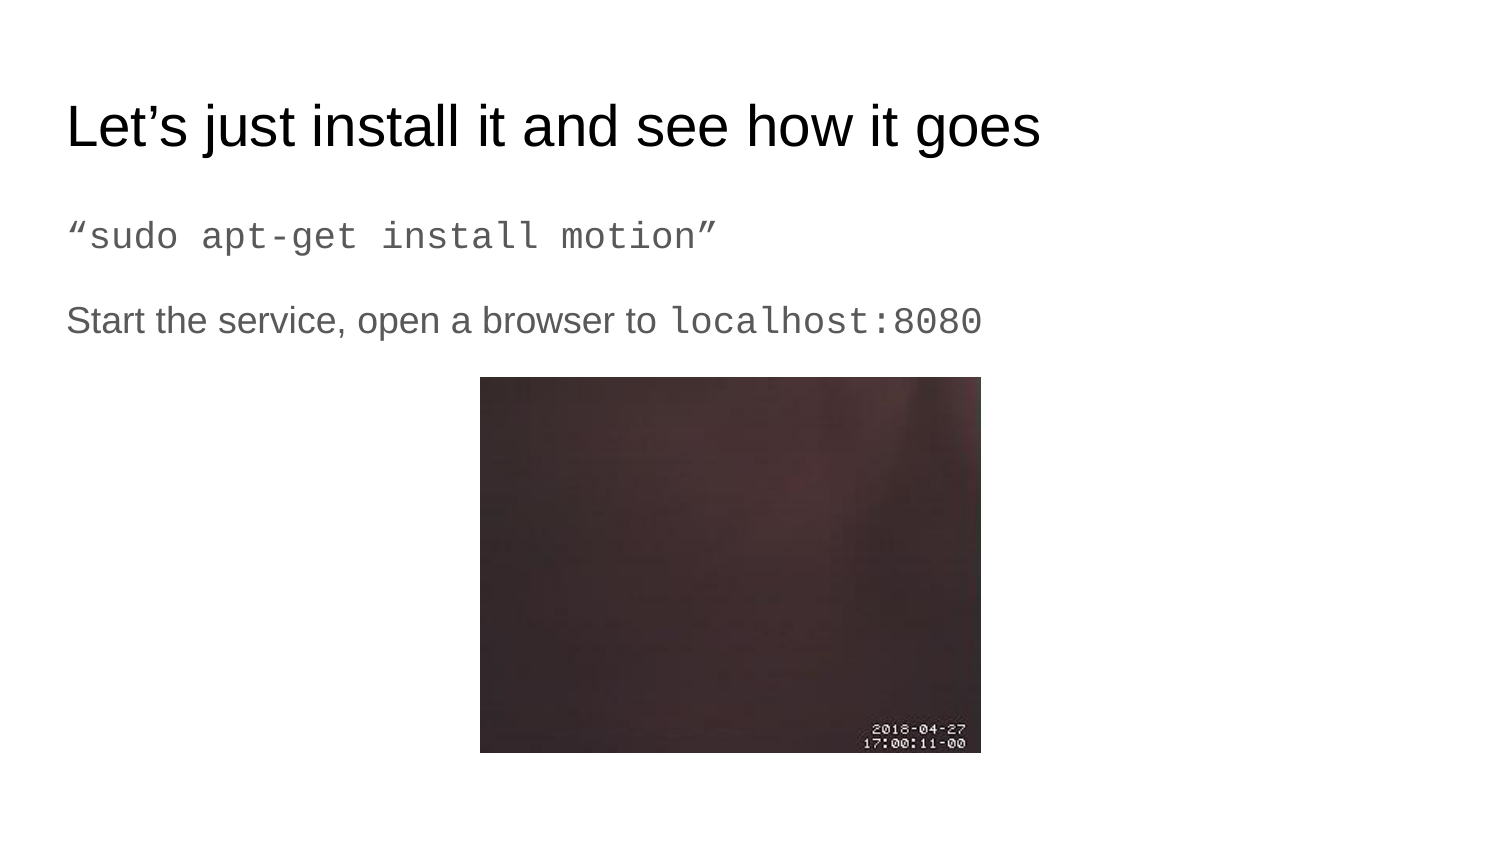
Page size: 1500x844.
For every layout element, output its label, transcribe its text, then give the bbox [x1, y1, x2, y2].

list “sudo apt-get install motion” Start the service, open a browser to localhost:8080 [51, 189, 1449, 750]
picture [480, 377, 981, 753]
title Let’s just install it and see how it goes [51, 72, 1449, 167]
